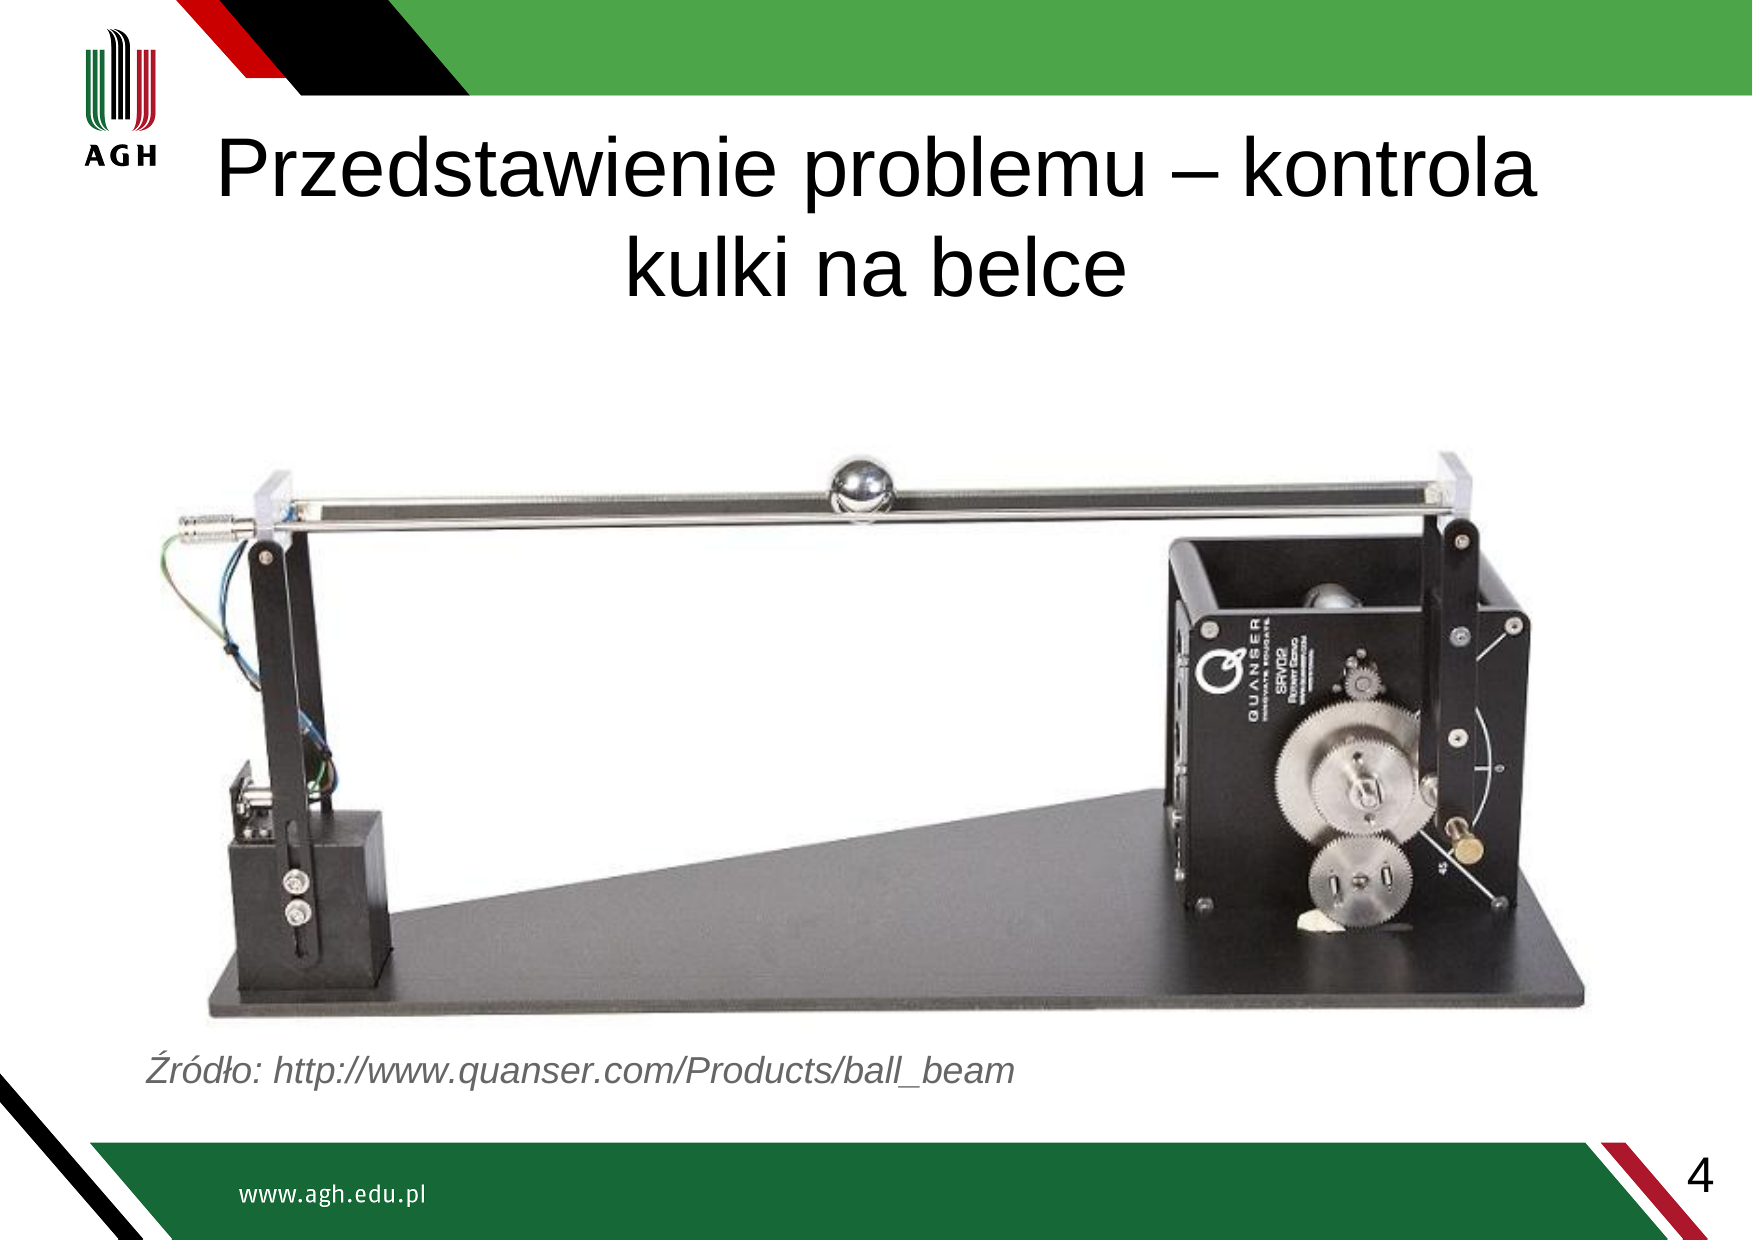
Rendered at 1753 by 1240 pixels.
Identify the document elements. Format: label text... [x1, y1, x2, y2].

title Przedstawienie problemu – kontrola kulki na belce [131, 105, 1622, 323]
picture [0, 0, 1753, 1240]
text_box Źródło: http://www.quanser.com/Products/ball_beam [131, 1038, 1028, 1099]
